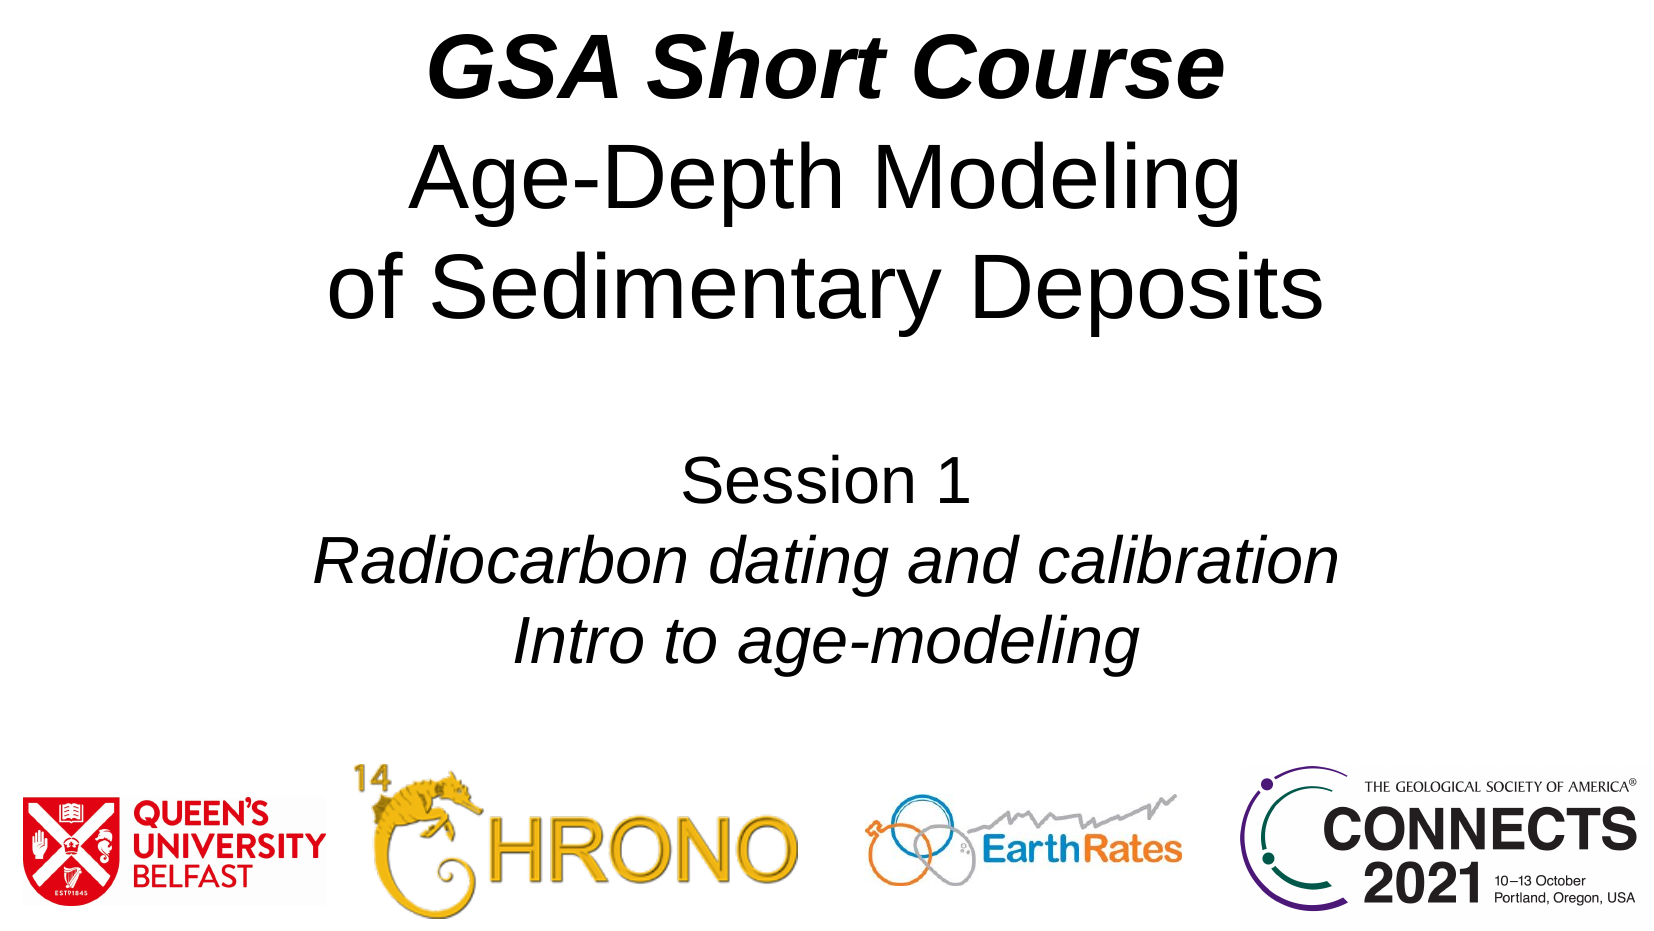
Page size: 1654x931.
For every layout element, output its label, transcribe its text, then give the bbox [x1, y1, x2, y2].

text_box GSA Short Course Age-Depth Modeling of Sedimentary Deposits [82, 21, 1571, 287]
picture [1240, 766, 1654, 931]
picture [354, 764, 798, 919]
picture [23, 797, 326, 906]
text_box Session 1 Radiocarbon dating and calibration Intro to age-modeling [82, 287, 1571, 827]
picture [865, 794, 1182, 886]
